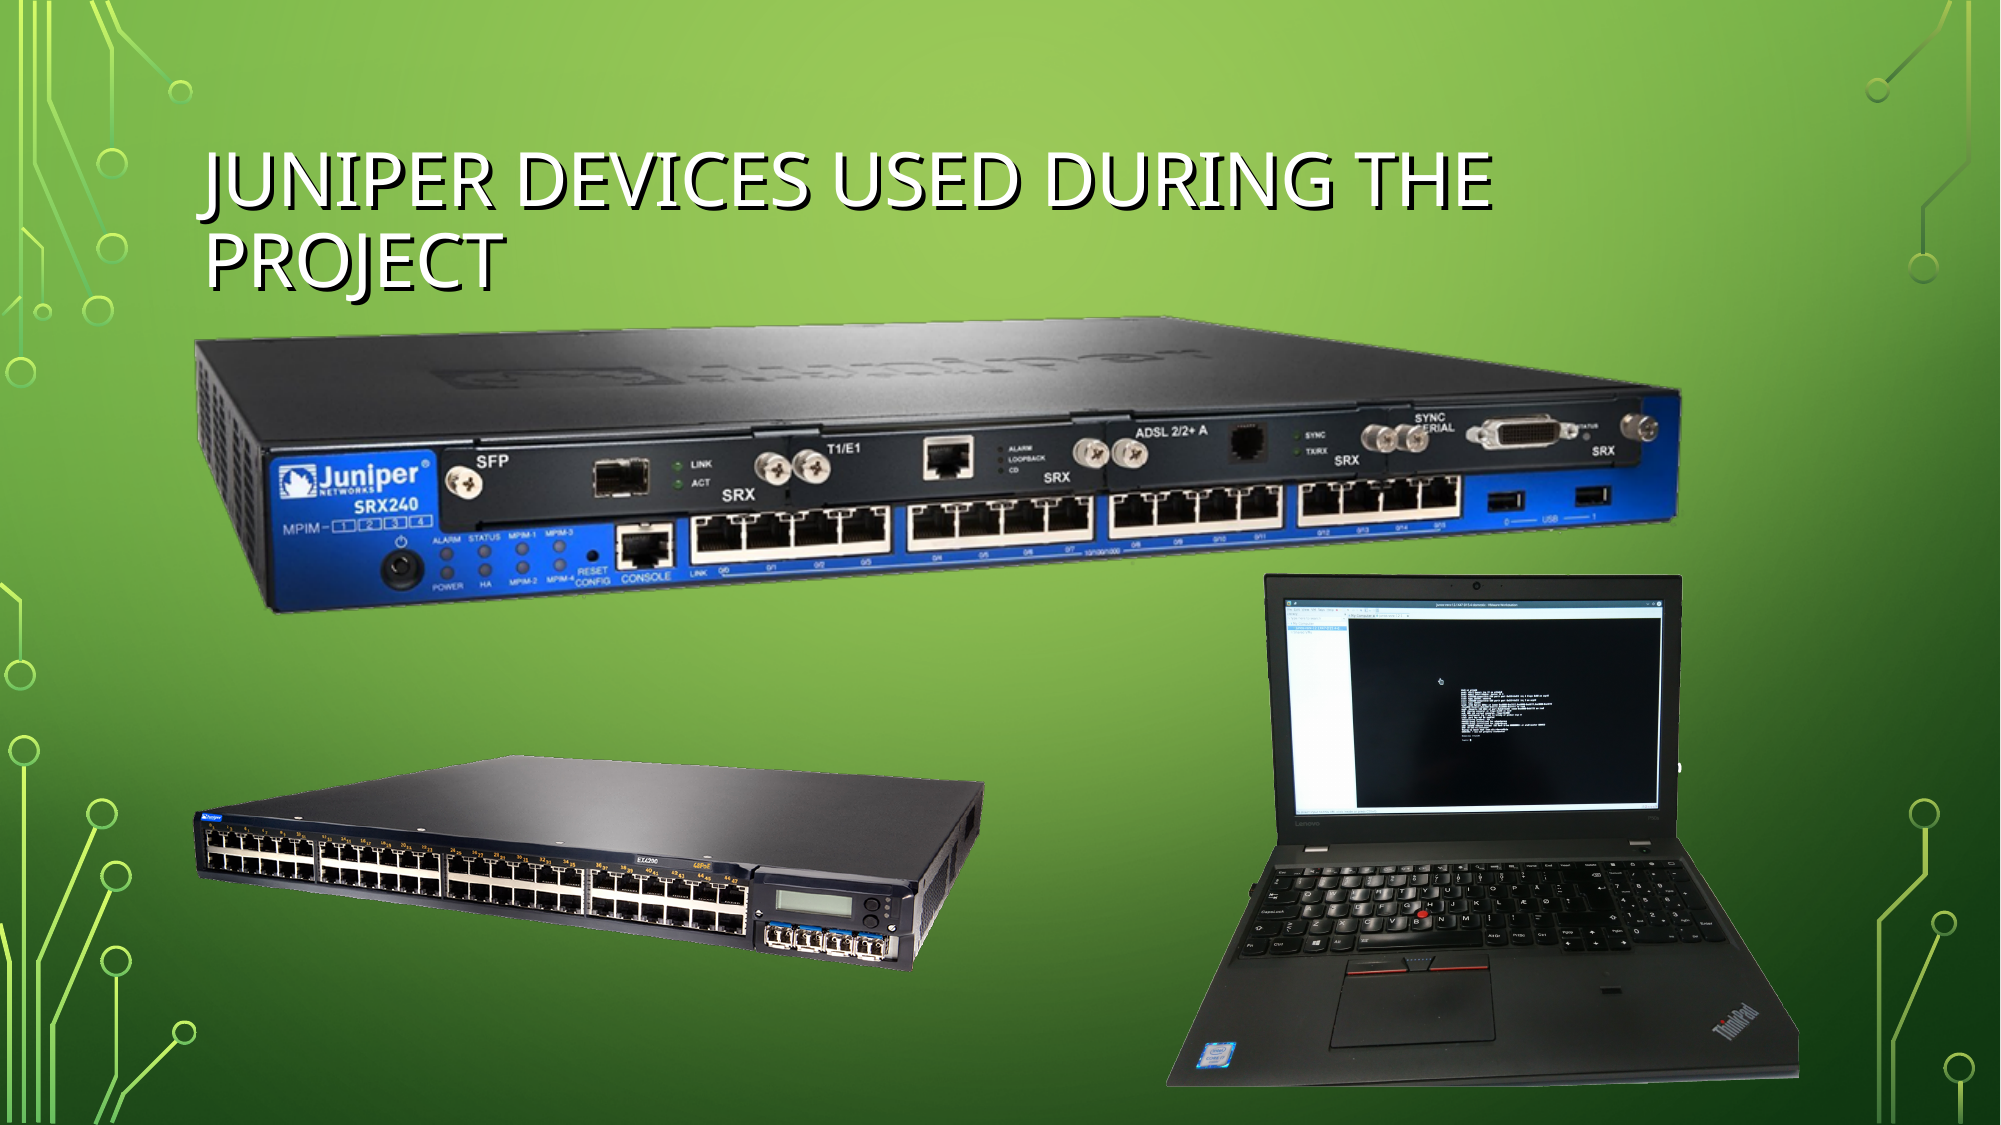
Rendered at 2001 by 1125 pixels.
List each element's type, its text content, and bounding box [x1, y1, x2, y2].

title Juniper devices used during the project [187, 101, 1813, 344]
picture [187, 749, 990, 977]
picture [187, 310, 1800, 1087]
